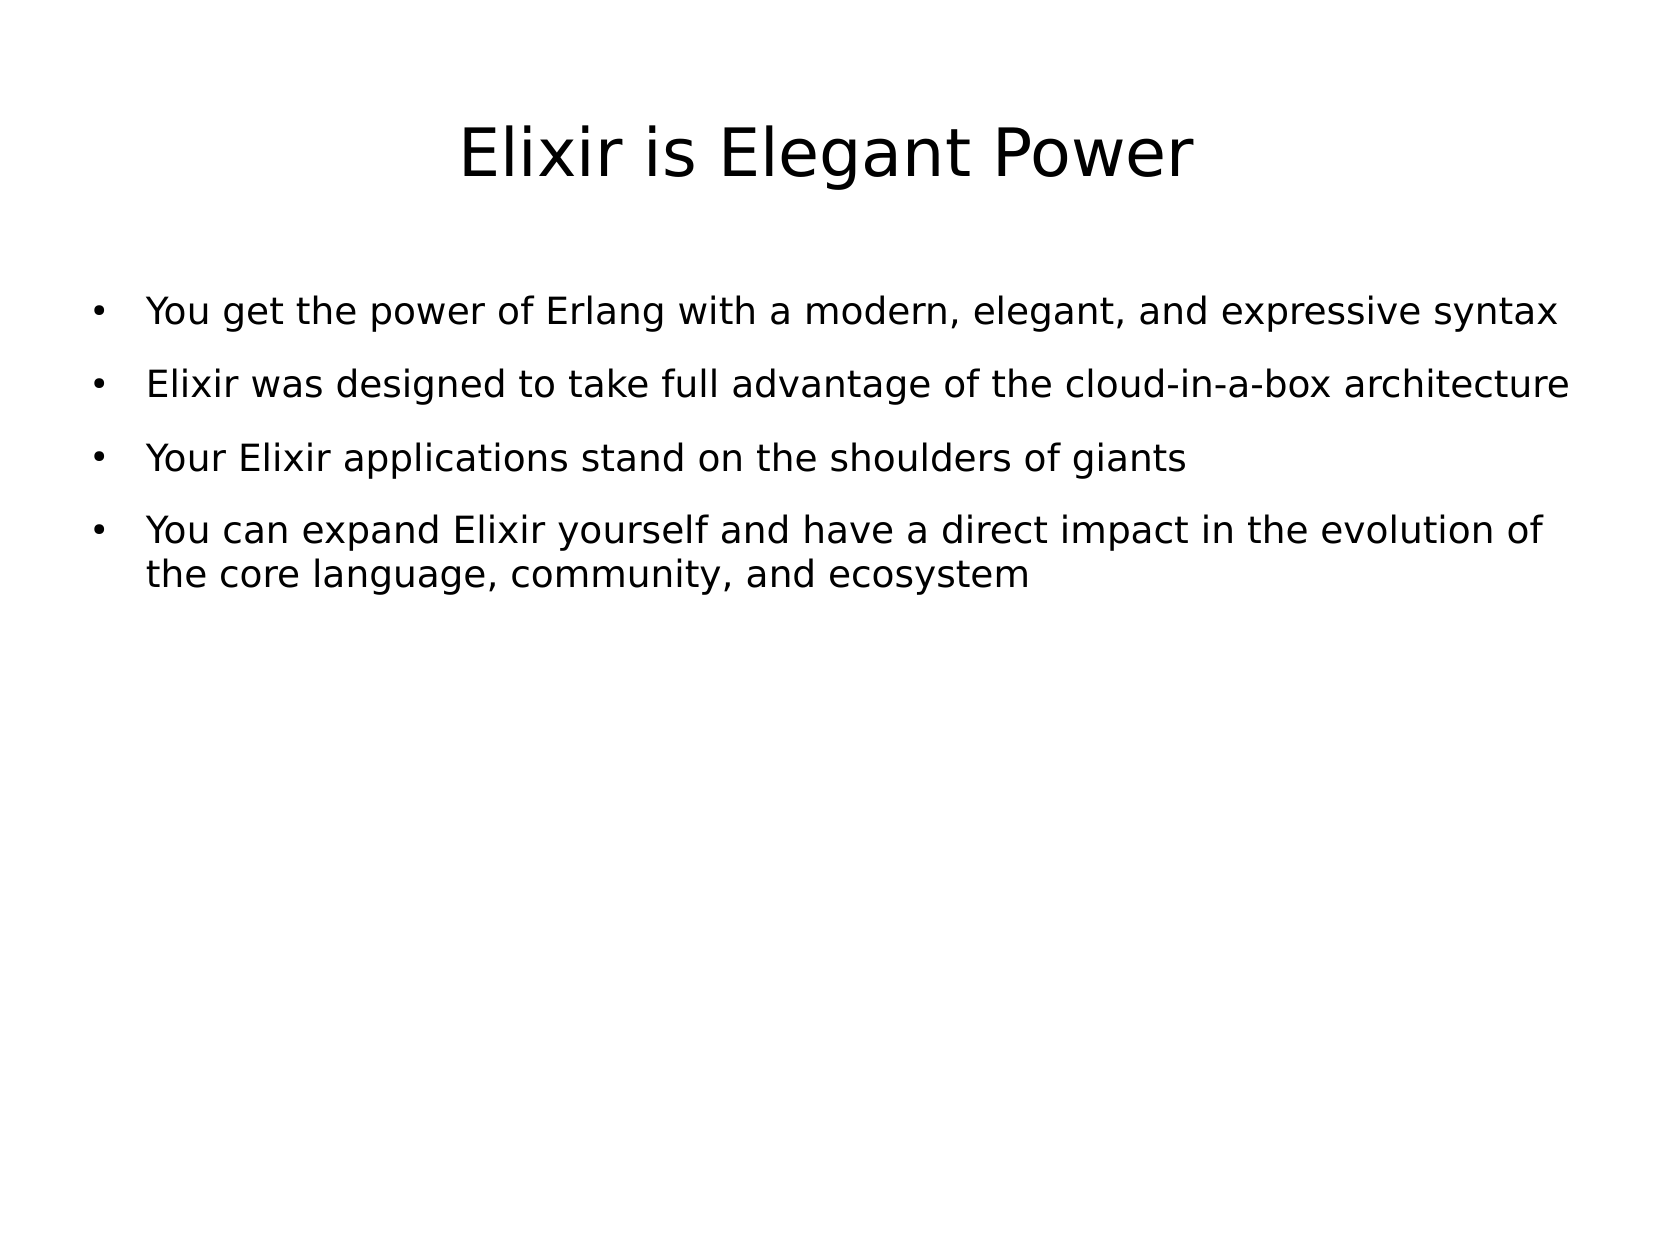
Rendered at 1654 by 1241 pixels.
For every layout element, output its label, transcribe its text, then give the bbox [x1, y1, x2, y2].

title Elixir is Elegant Power [82, 49, 1571, 257]
list You get the power of Erlang with a modern, elegant, and expressive syntax Elixir was designed to take full advantage of the cloud-in-a-box architecture Your Elixir applications stand on the shoulders of giants You can expand Elixir yourself and have a direct impact in the evolution of the core language, community, and ecosystem [75, 290, 1576, 1201]
